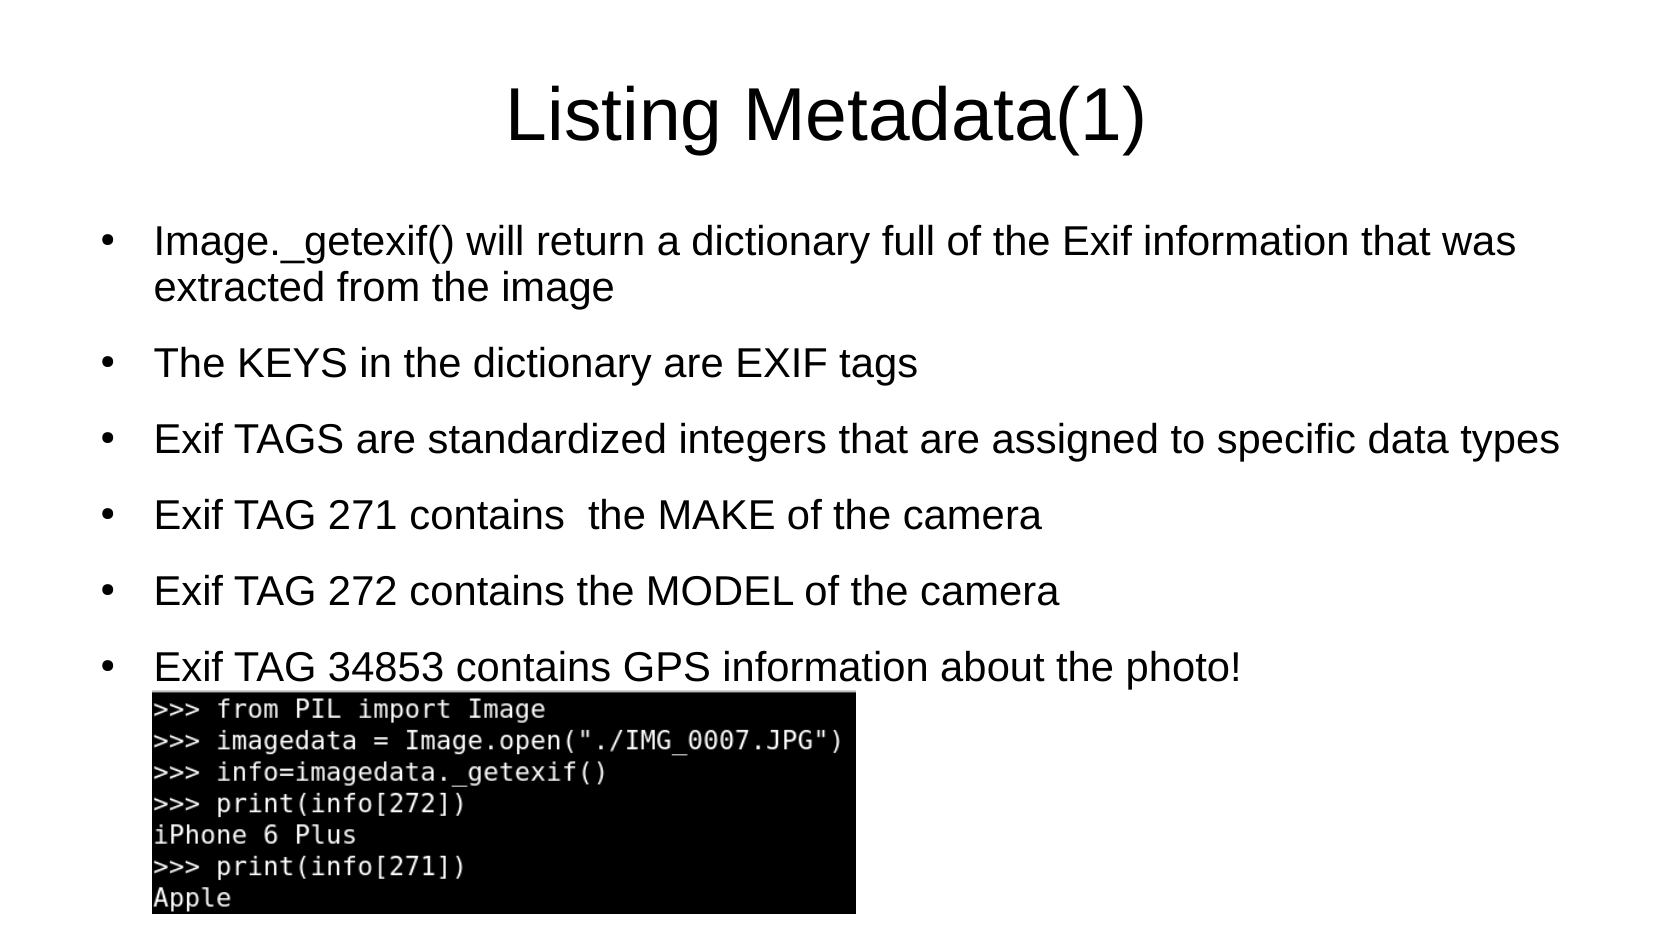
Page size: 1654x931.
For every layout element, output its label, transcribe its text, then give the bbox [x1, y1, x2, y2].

picture [152, 690, 856, 914]
title Listing Metadata(1) [82, 37, 1571, 193]
list Image._getexif() will return a dictionary full of the Exif information that was extracted from the image The KEYS in the dictionary are EXIF tags Exif TAGS are standardized integers that are assigned to specific data types Exif TAG 271 contains the MAKE of the camera Exif TAG 272 contains the MODEL of the camera Exif TAG 34853 contains GPS information about the photo! [82, 217, 1571, 758]
